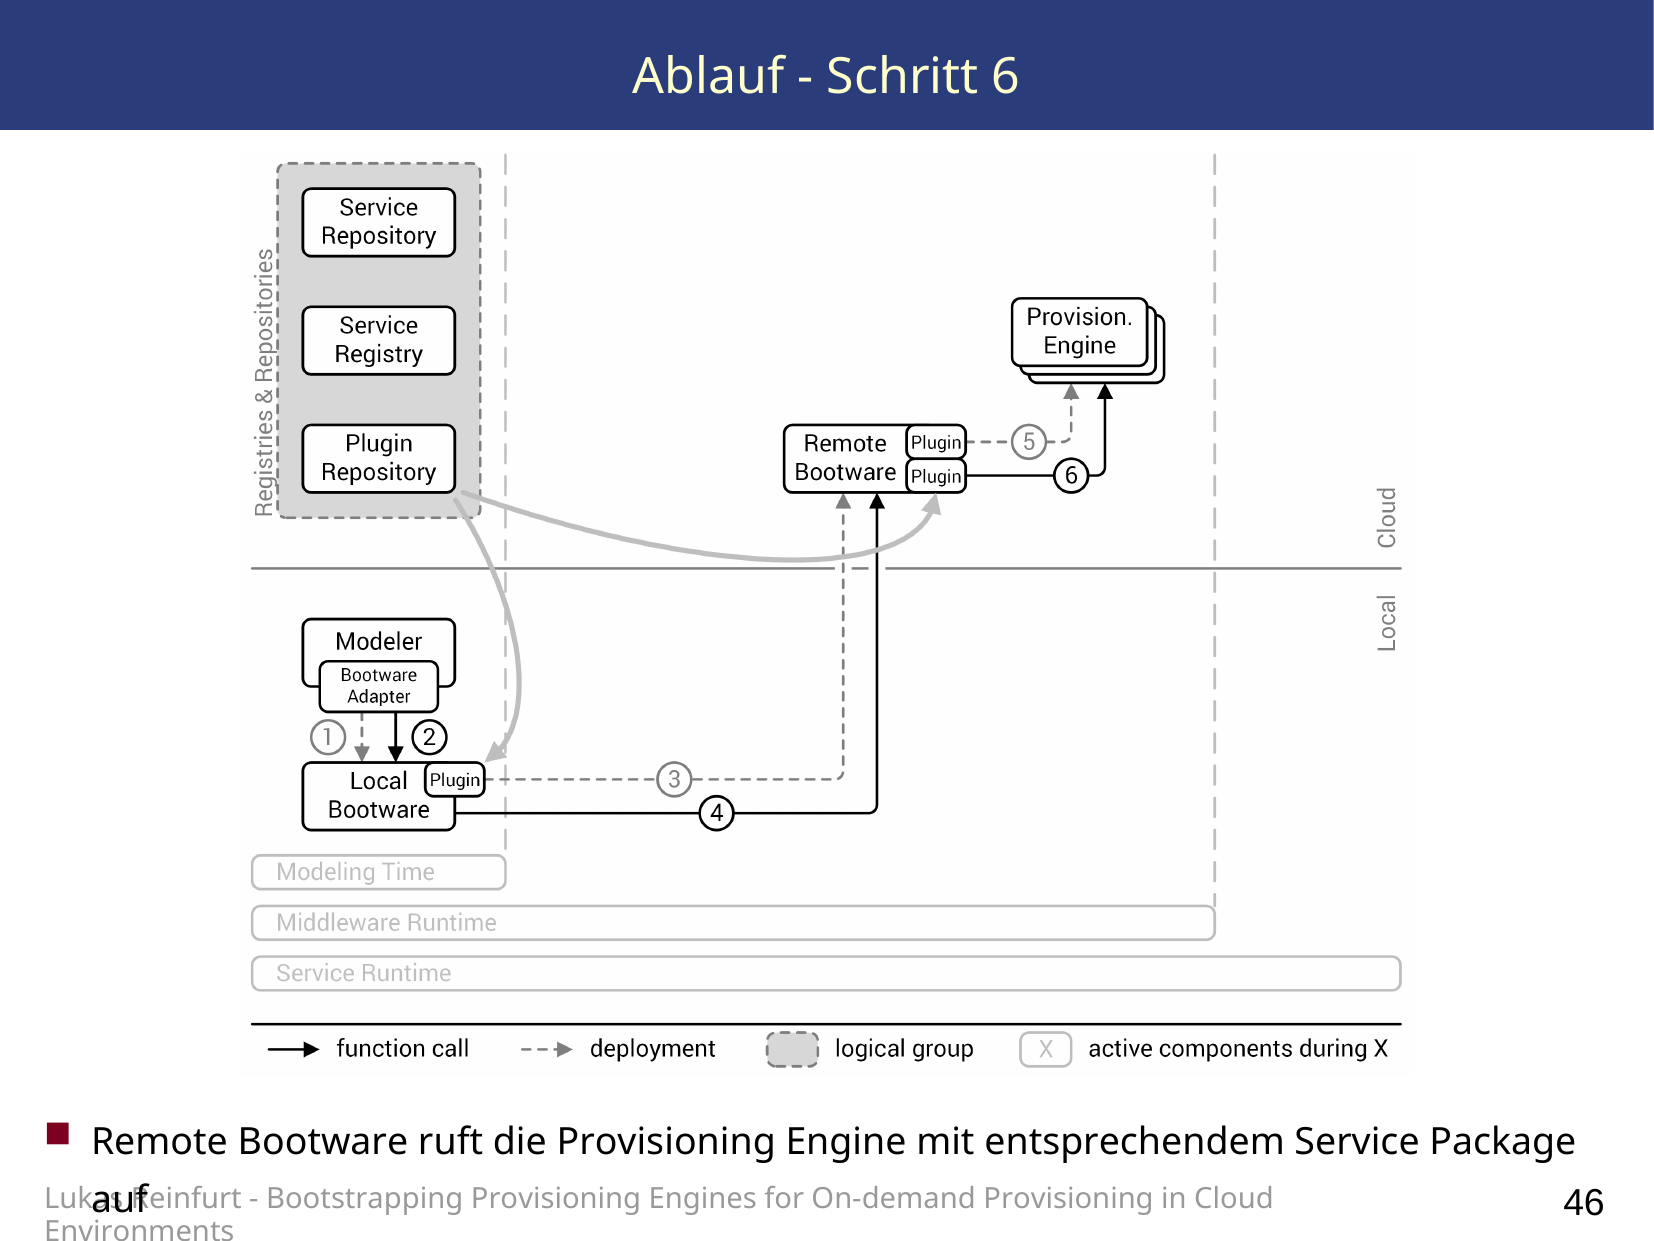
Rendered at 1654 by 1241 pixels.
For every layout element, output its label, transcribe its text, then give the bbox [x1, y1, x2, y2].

picture [240, 153, 1414, 1077]
text_box Remote Bootware ruft die Provisioning Engine mit entsprechendem Service Package auf [29, 1095, 1605, 1156]
title Ablauf - Schritt 6 [47, 23, 1607, 119]
